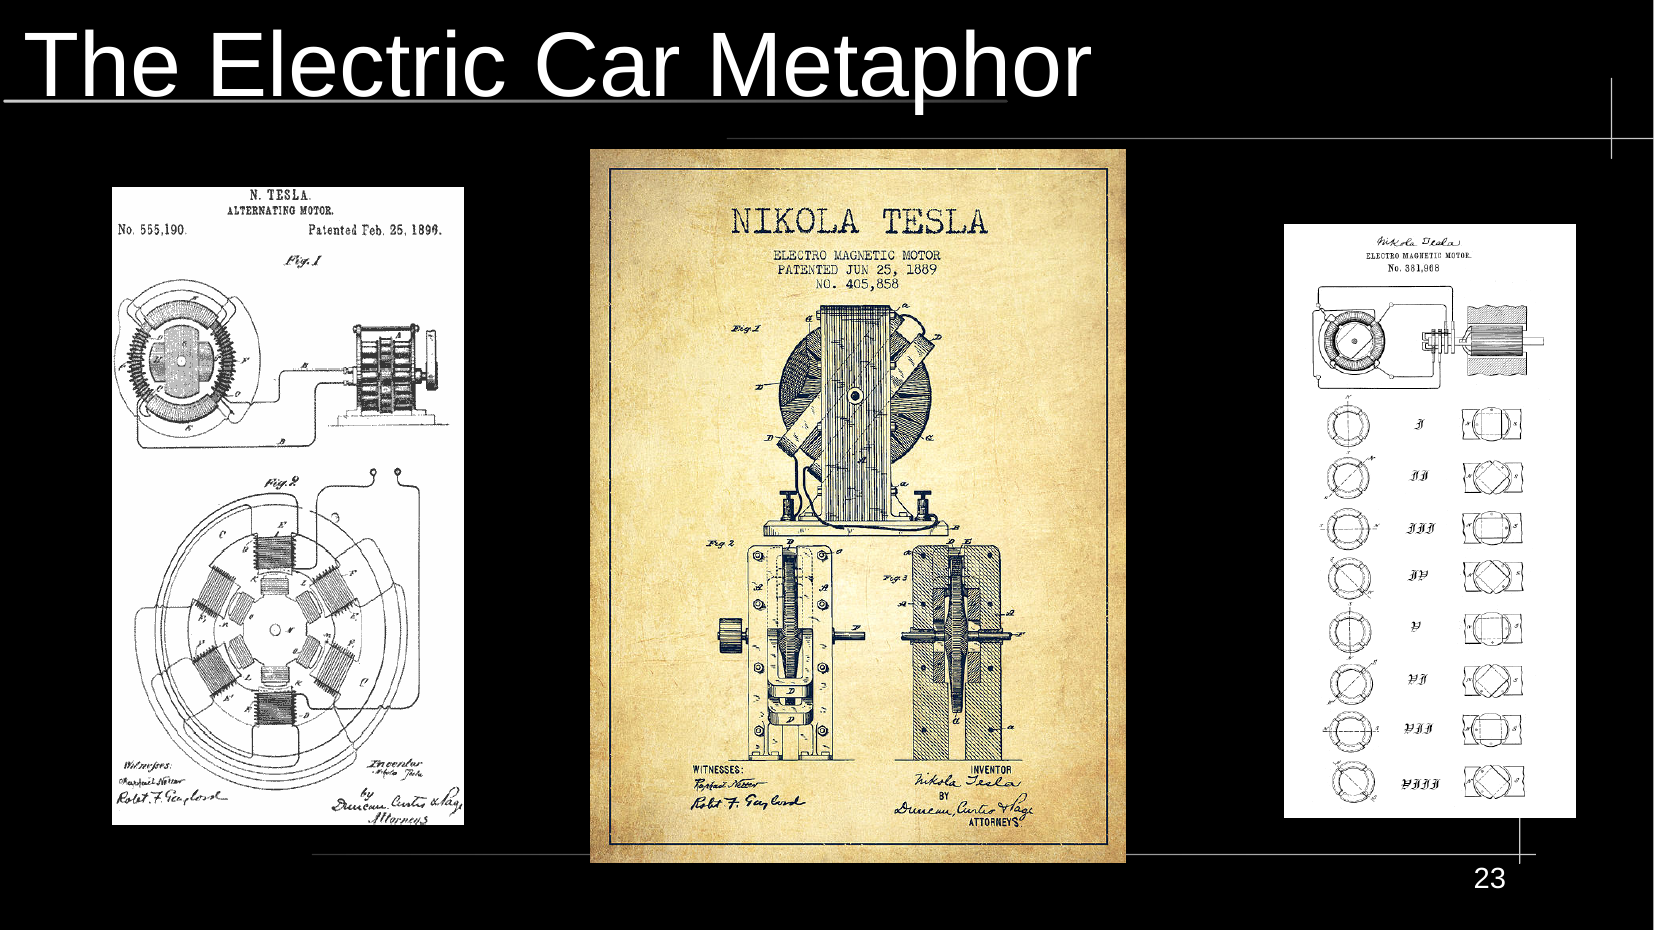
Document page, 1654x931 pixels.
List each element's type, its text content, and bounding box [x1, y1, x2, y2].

picture [1284, 224, 1576, 818]
title The Electric Car Metaphor [23, 11, 1589, 119]
picture [590, 149, 1126, 863]
picture [112, 187, 464, 826]
